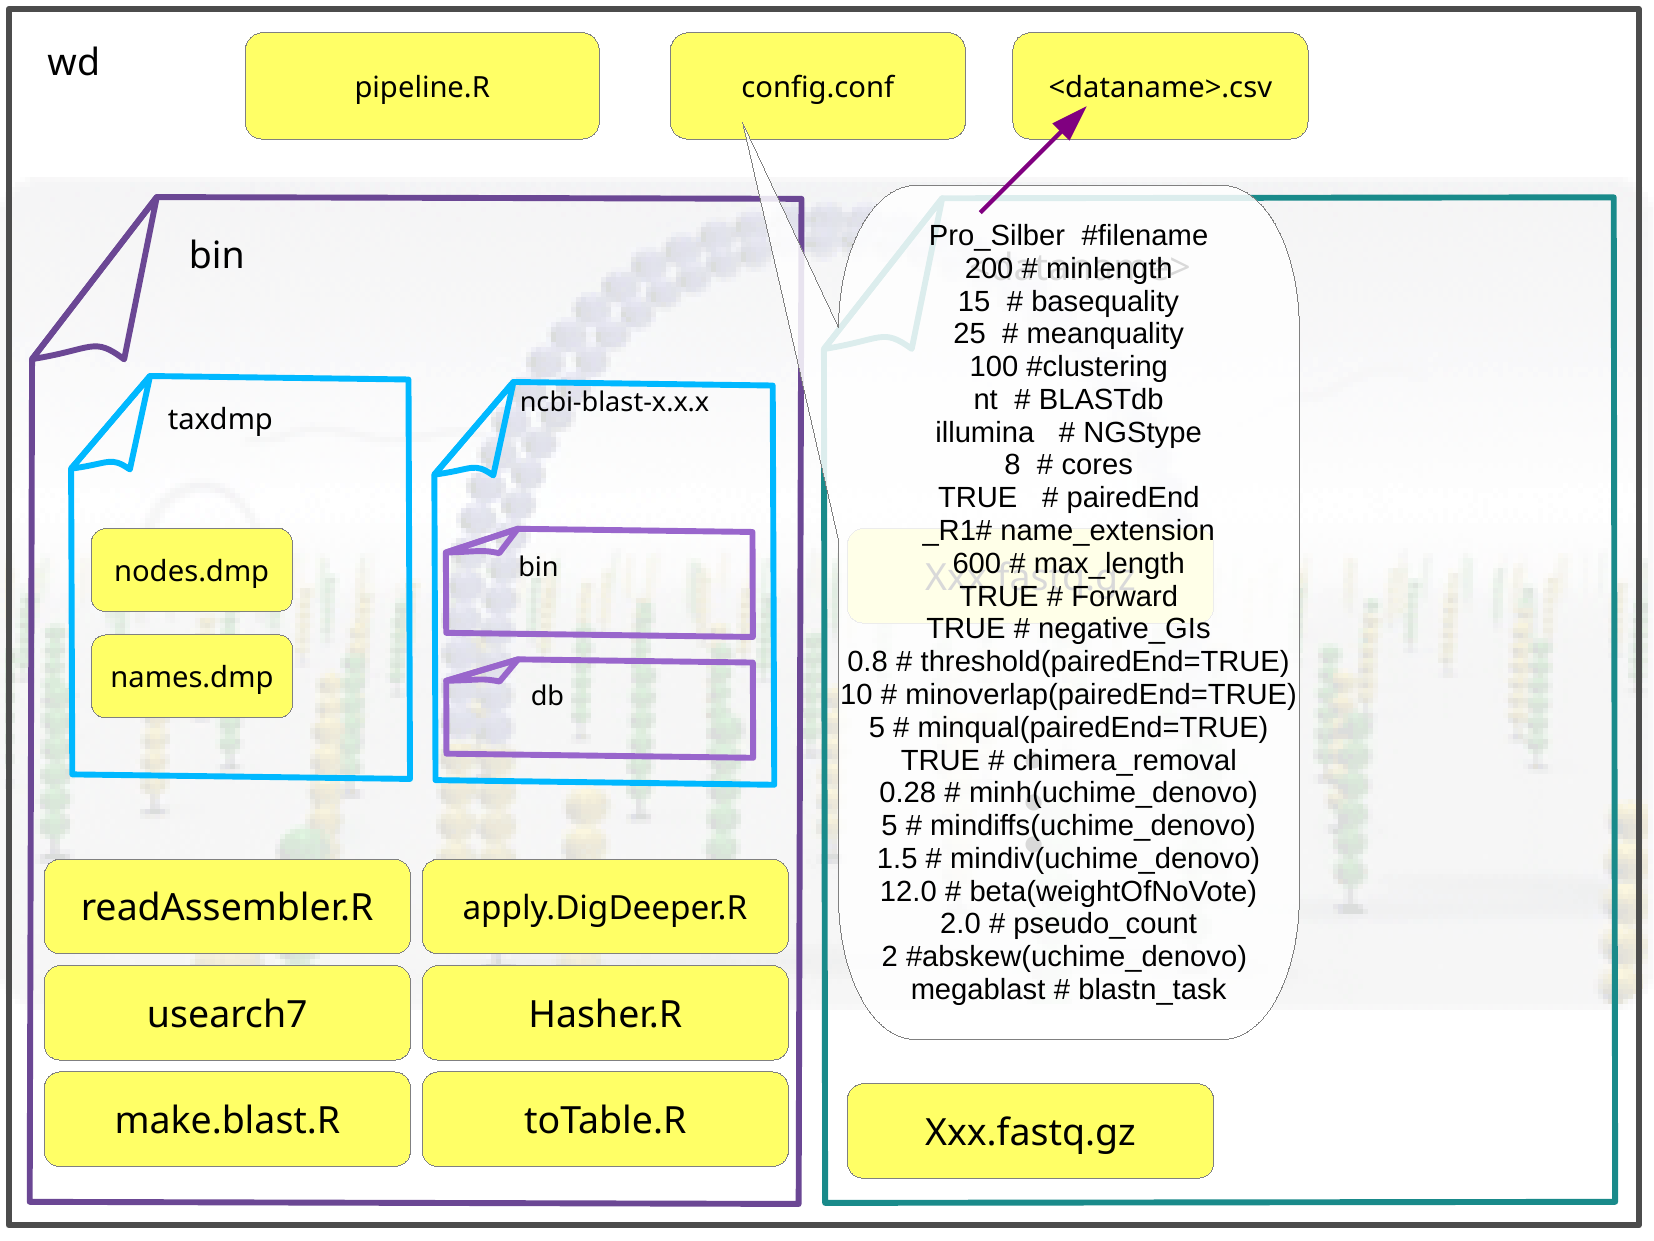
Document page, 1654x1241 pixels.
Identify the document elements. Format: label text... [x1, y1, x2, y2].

text_box bin [503, 540, 576, 670]
text_box config.conf [670, 32, 966, 140]
text_box ncbi-blast-x.x.x [505, 375, 788, 434]
text_box toTable.R [422, 1071, 789, 1167]
text_box apply.DigDeeper.R [422, 859, 789, 954]
text_box [0, 0, 1654, 1241]
text_box Hasher.R [422, 965, 789, 1061]
text_box names.dmp [91, 634, 293, 718]
text_box usearch7 [44, 965, 411, 1061]
text_box nodes.dmp [91, 528, 293, 612]
text_box wd [32, 28, 116, 104]
text_box taxdmp [153, 391, 297, 454]
text_box Xxx.fastq.gz [847, 1083, 1214, 1179]
text_box db [516, 669, 583, 728]
text_box readAssembler.R [44, 859, 411, 954]
text_box make.blast.R [44, 1071, 411, 1167]
text_box bin [174, 221, 263, 297]
text_box Pro_Silber #filename 200 # minlength 15 # basequality 25 # meanquality 100 #clustering nt # BLASTdb illumina # NGStype 8 # cores TRUE # pairedEnd _R1# name_extension 600 # max_length TRUE # Forward TRUE # negative_GIs 0.8 # threshold(pairedEnd=TRUE) 10 # minoverlap(pairedEnd=TRUE) 5 # minqual(pairedEnd=TRUE) TRUE # chimera_removal 0.28 # minh(uchime_denovo) 5 # mindiffs(uchime_denovo) 1.5 # mindiv(uchime_denovo) 12.0 # beta(weightOfNoVote) 2.0 # pseudo_count 2 #abskew(uchime_denovo) megablast # blastn_task [742, 122, 1300, 1040]
text_box <dataname>.csv [1012, 32, 1309, 140]
text_box pipeline.R [245, 32, 600, 140]
